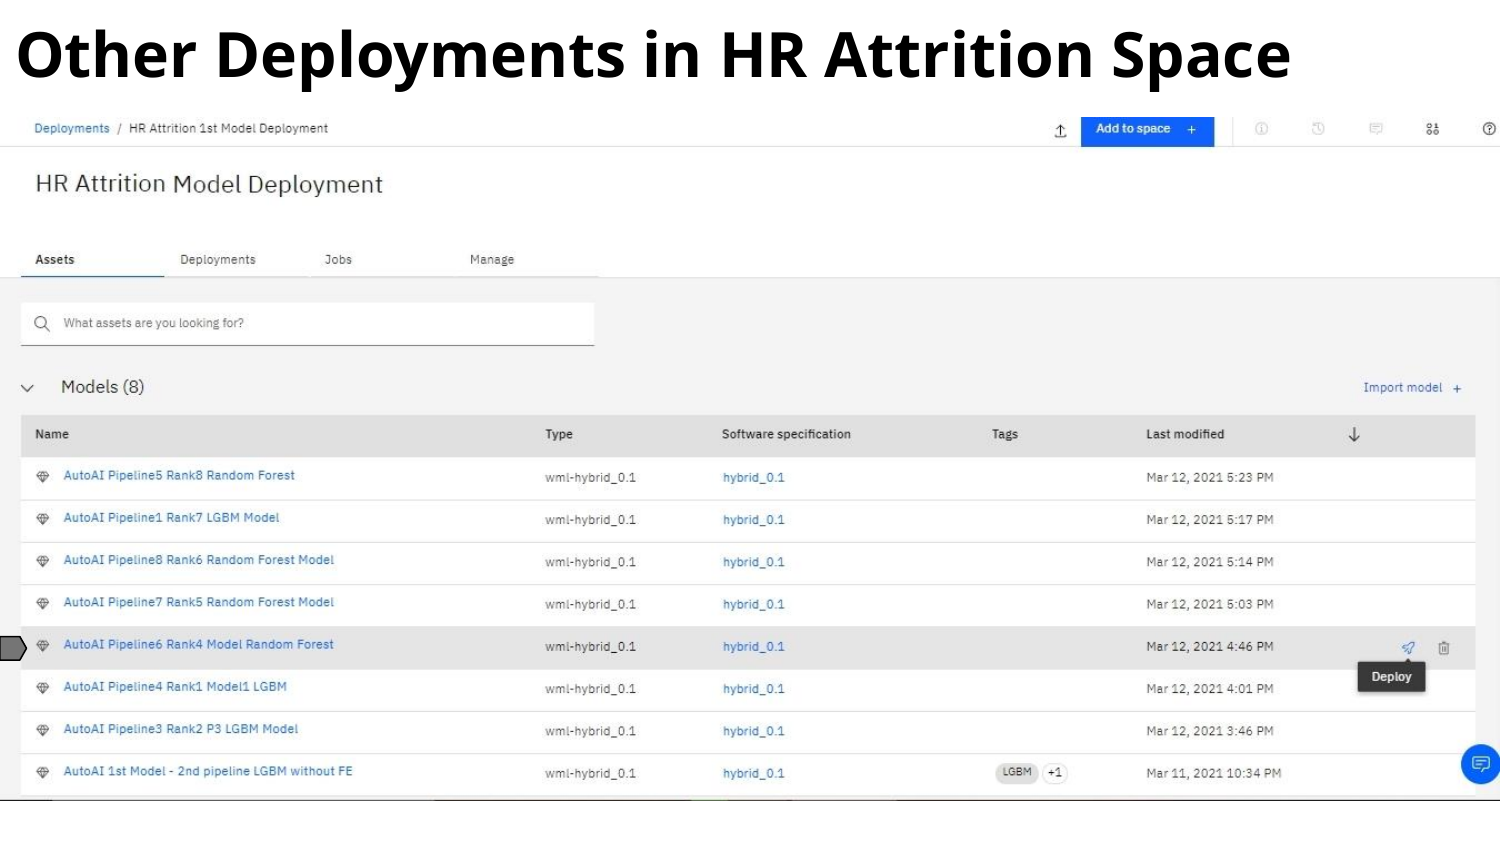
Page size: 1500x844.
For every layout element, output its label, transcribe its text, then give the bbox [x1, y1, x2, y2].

picture [0, 117, 1500, 801]
text_box Other Deployments in HR Attrition Space [0, 0, 1487, 106]
text_box [0, 636, 27, 661]
